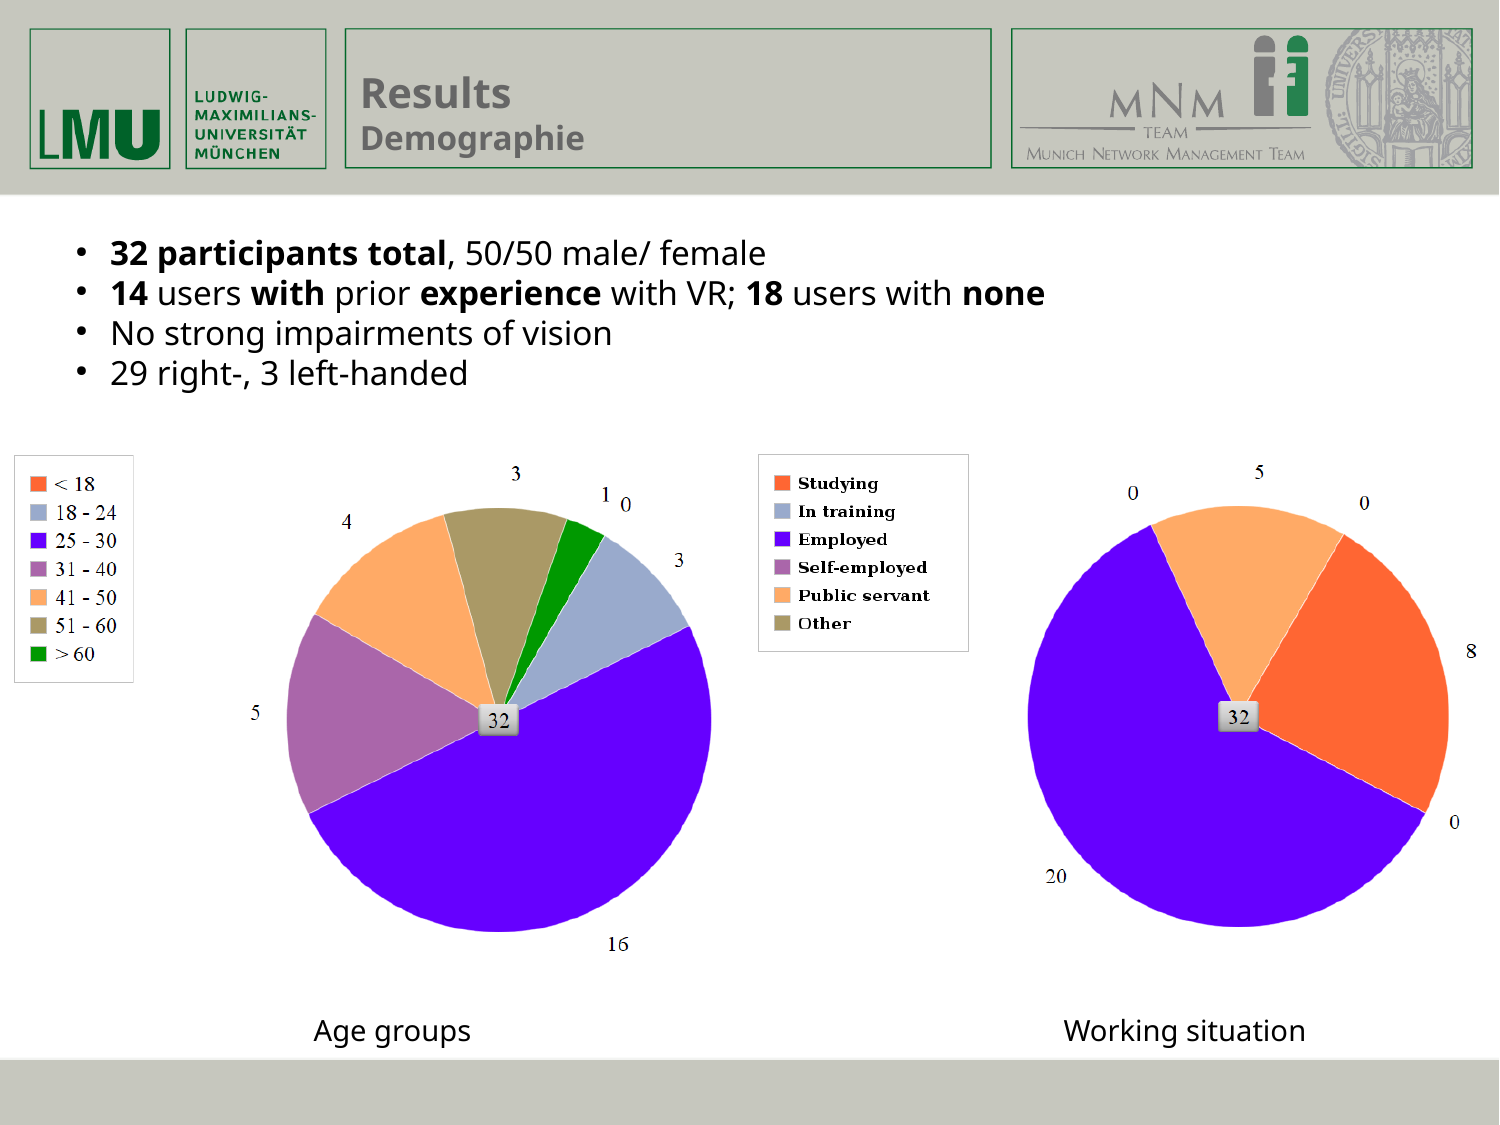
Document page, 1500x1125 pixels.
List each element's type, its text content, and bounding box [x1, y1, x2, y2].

picture [0, 1058, 1499, 1125]
picture [0, 0, 1499, 196]
text_box Results Demographie [345, 59, 986, 165]
picture [9, 449, 713, 961]
text_box Age groups Working situation [135, 1005, 1486, 1066]
text_box 32 participants total, 50/50 male/ female 14 users with prior experience with VR; 18 users with none No strong impairments of vision 29 right-, 3 left-handed [60, 224, 1486, 436]
picture [753, 449, 1486, 931]
